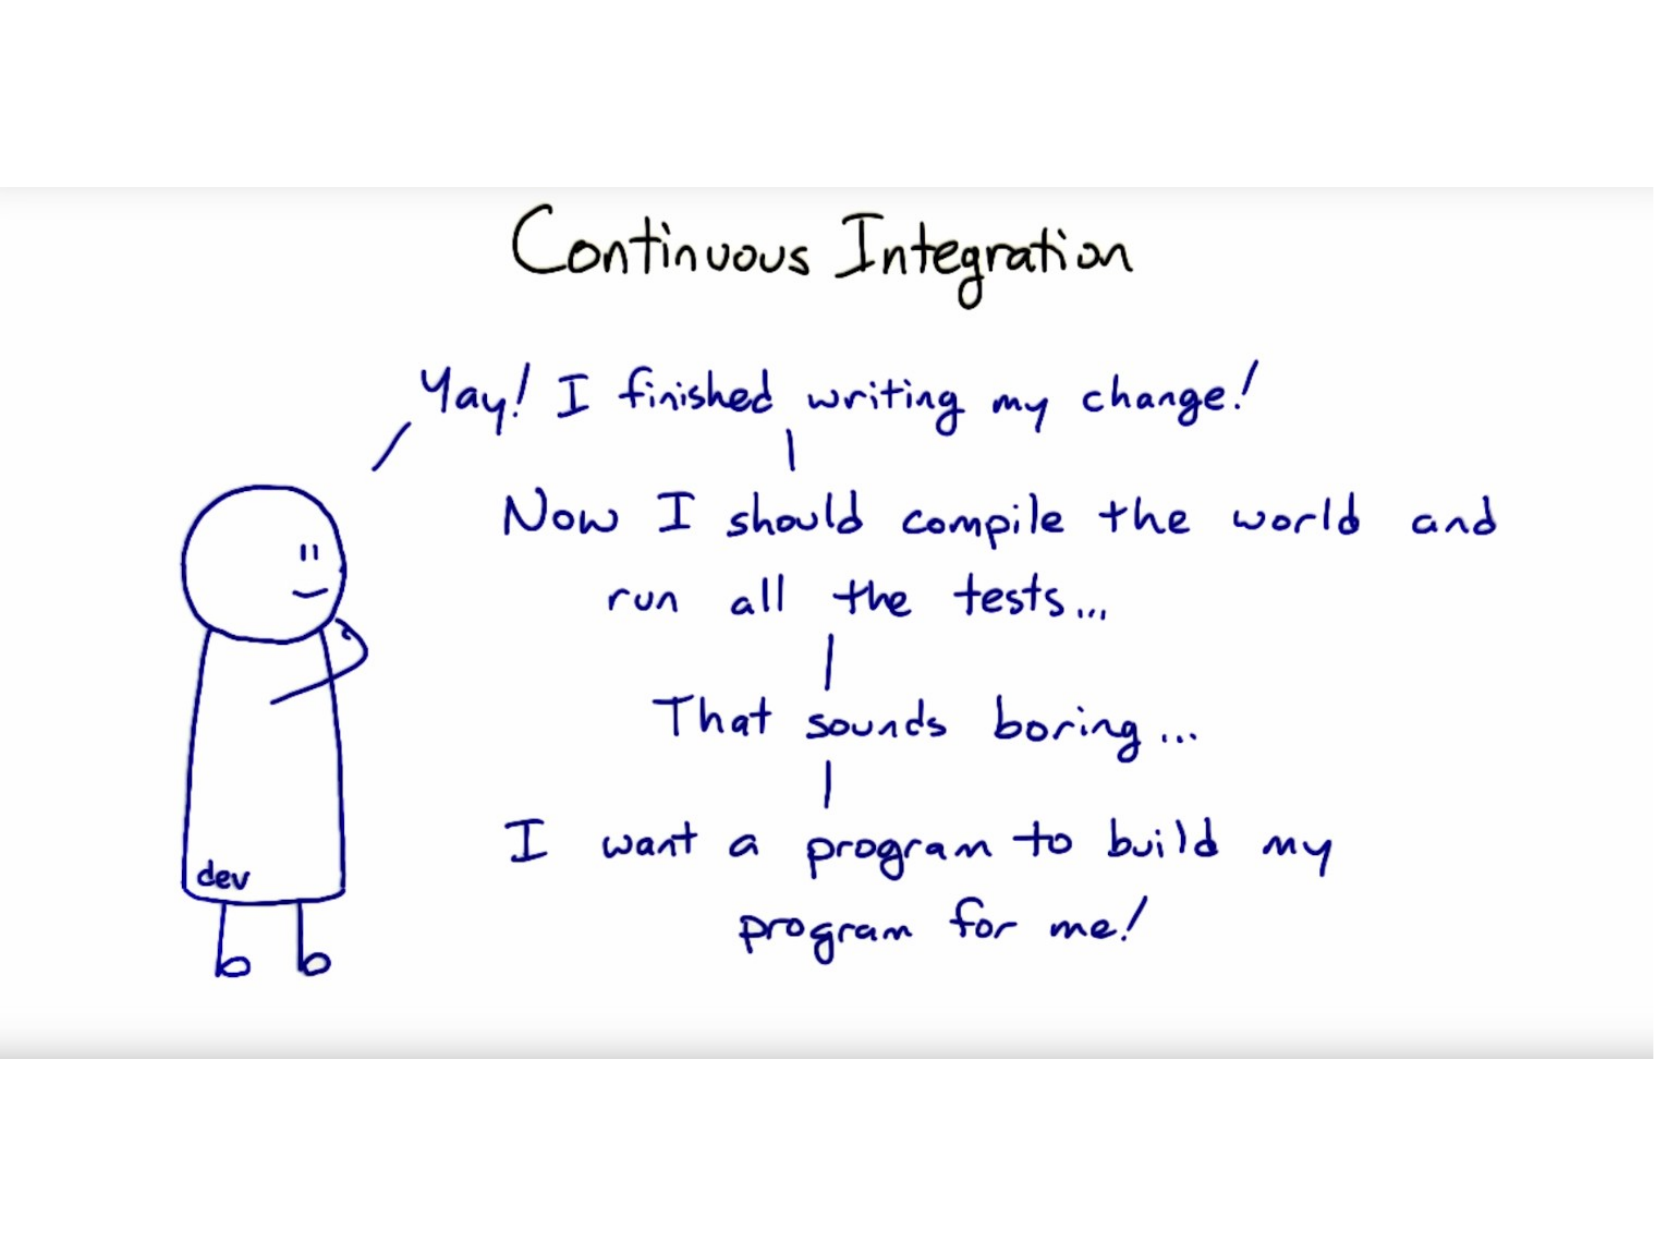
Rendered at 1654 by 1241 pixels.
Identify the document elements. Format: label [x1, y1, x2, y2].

picture [0, 187, 1654, 1059]
